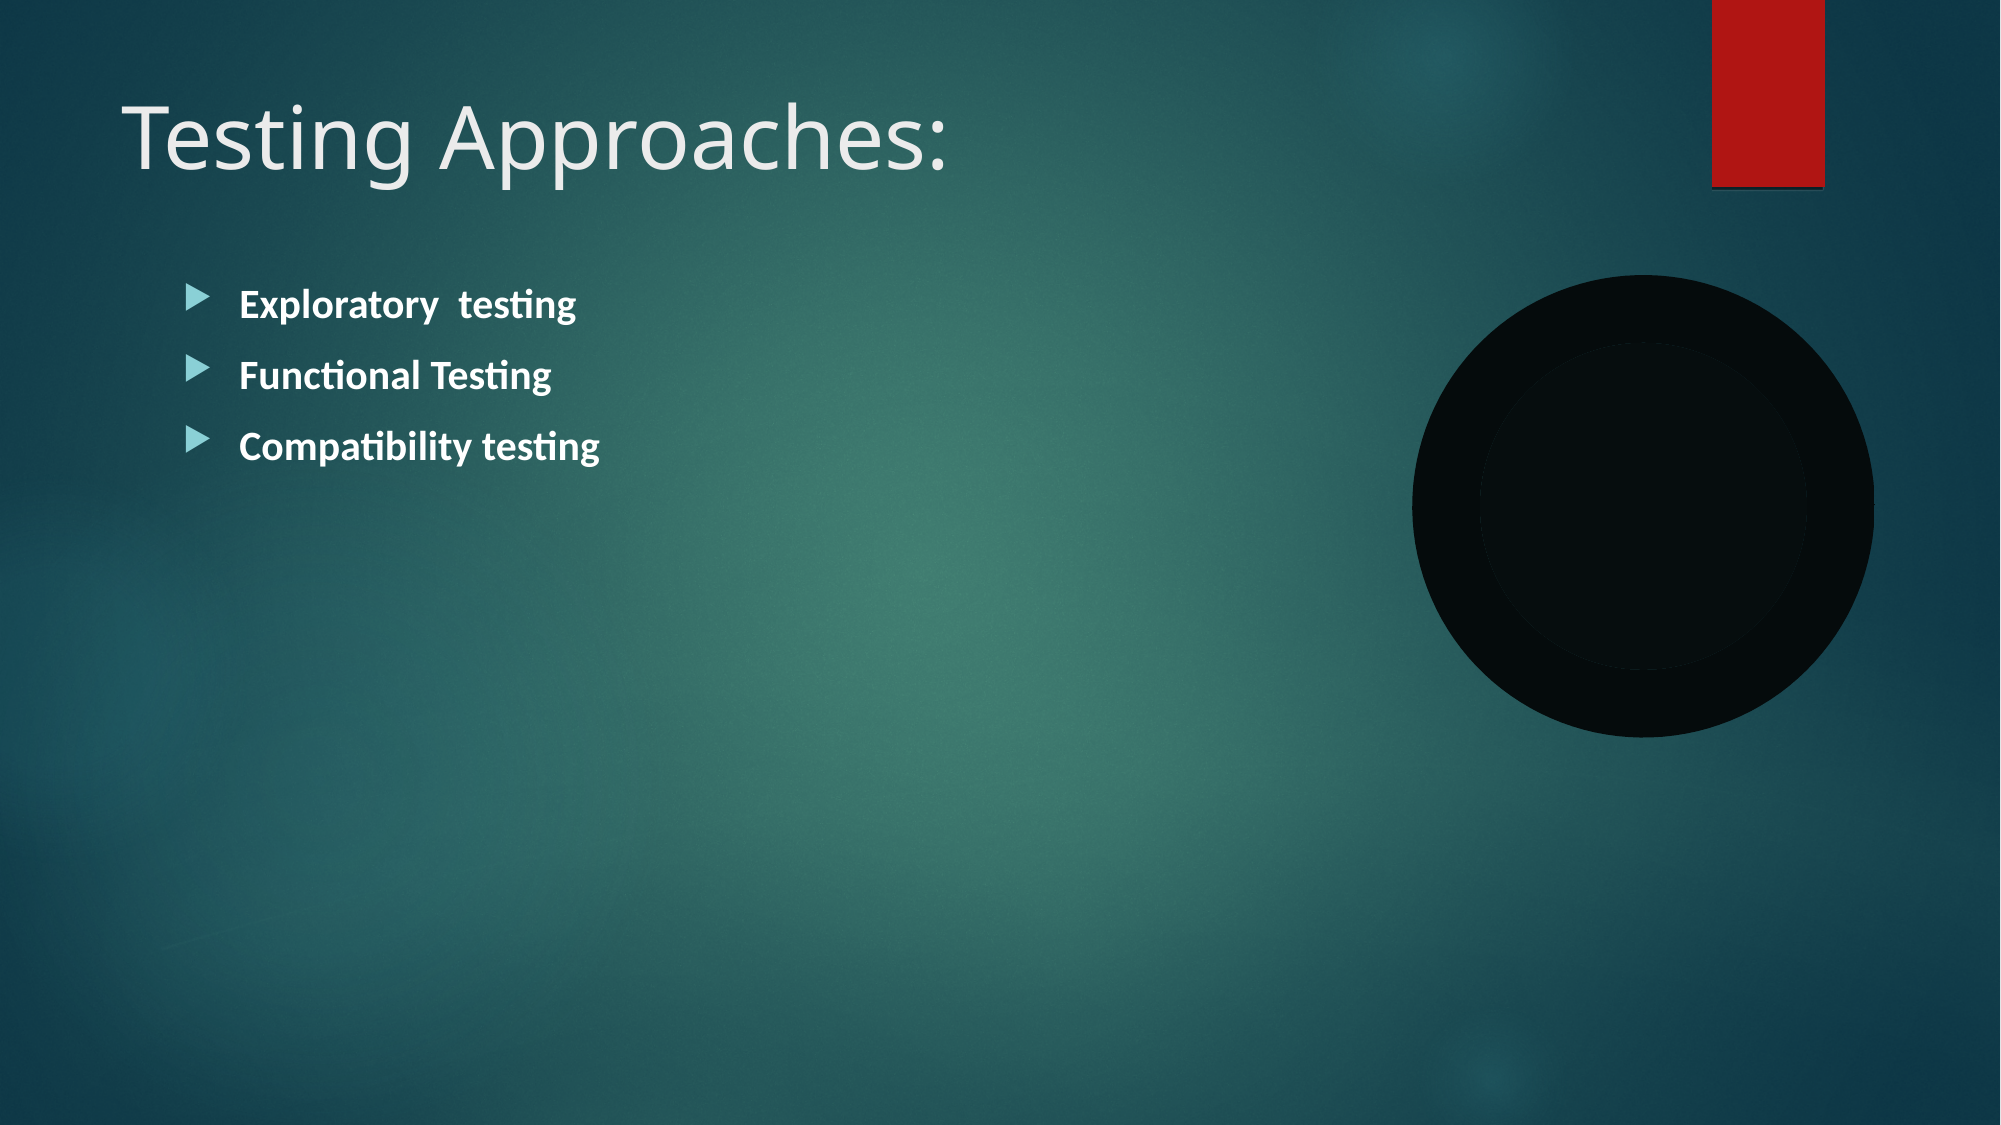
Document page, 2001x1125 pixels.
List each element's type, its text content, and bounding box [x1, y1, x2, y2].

title Testing Approaches: [106, 74, 1649, 305]
list Exploratory testing Functional Testing Compatibility testing [168, 269, 1763, 1036]
